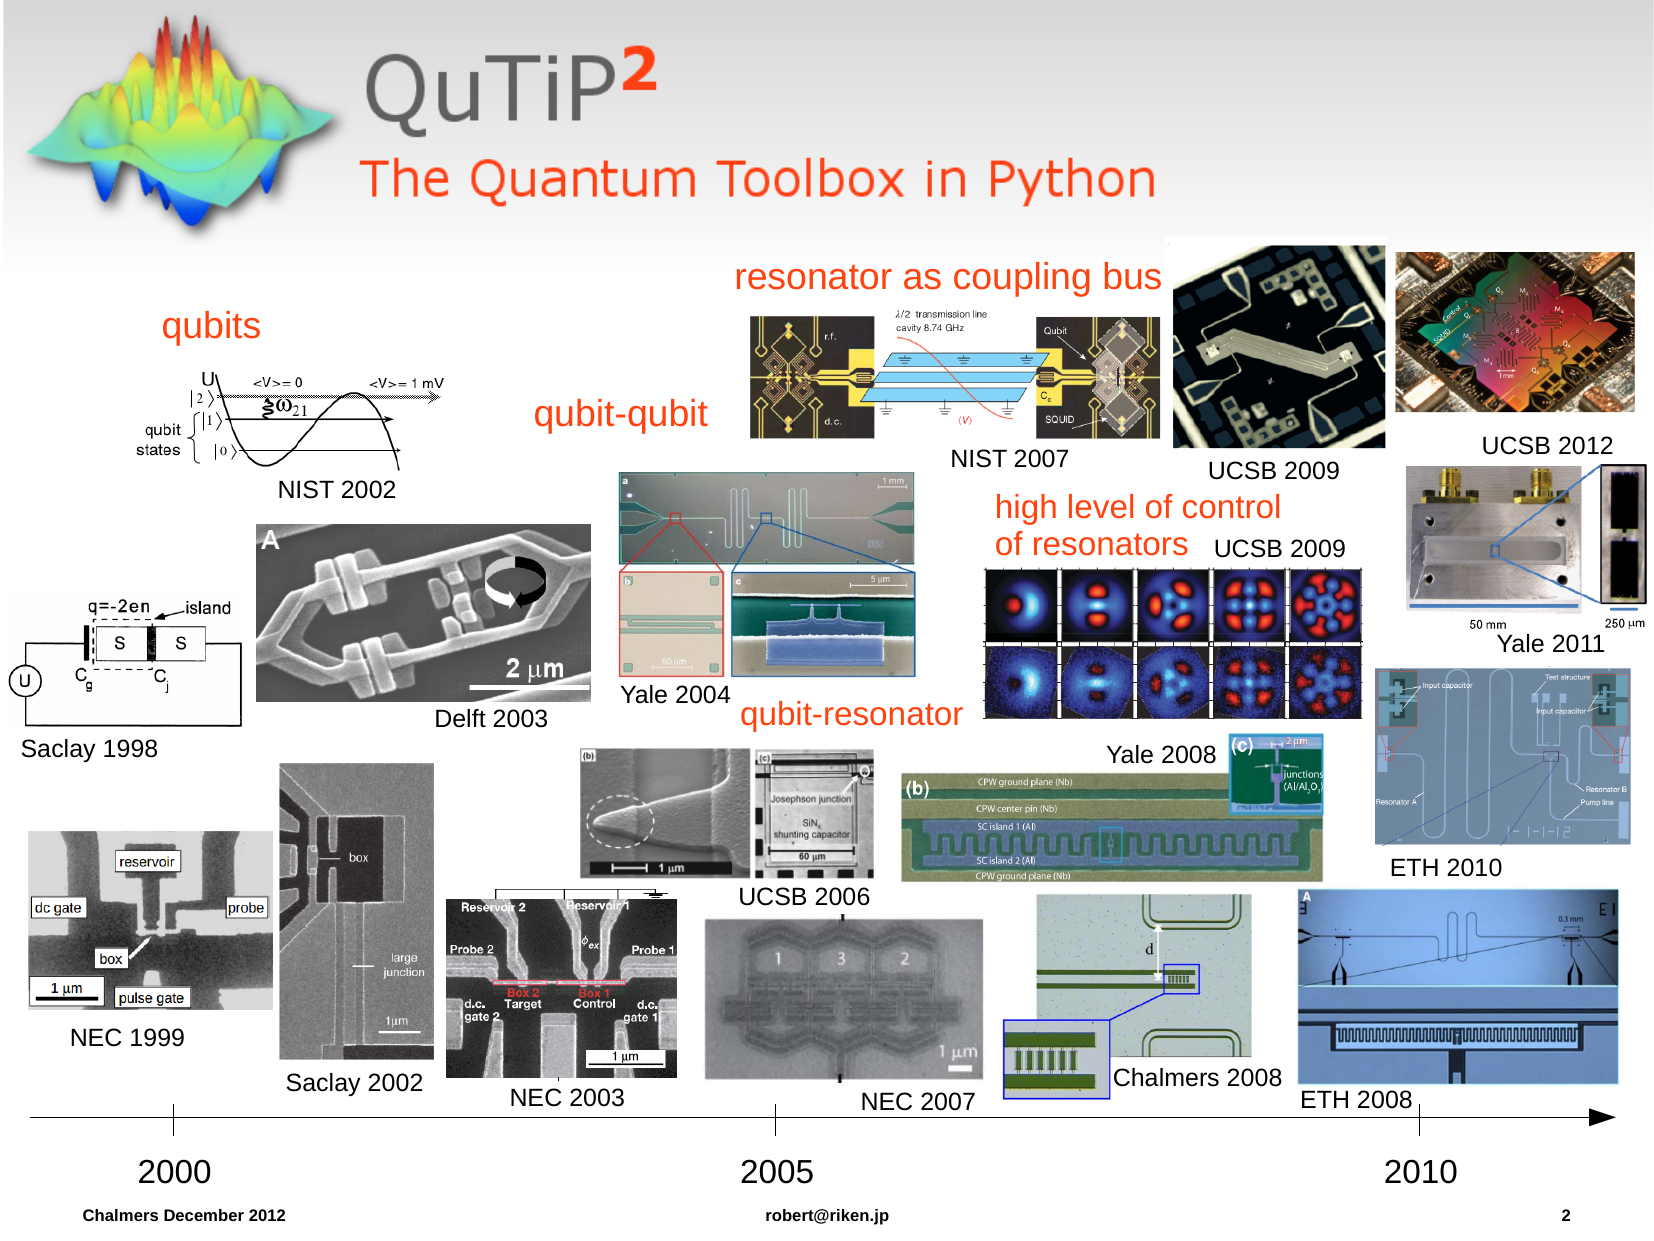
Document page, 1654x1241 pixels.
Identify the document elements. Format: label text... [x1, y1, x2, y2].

picture [26, 828, 274, 1010]
text_box NEC 1999 [55, 1015, 201, 1059]
text_box Saclay 2002 [270, 1061, 439, 1105]
picture [277, 758, 437, 1061]
text_box qubit-resonator [725, 688, 979, 740]
text_box qubits [146, 297, 277, 355]
picture [441, 886, 680, 1081]
text_box 2005 [725, 1146, 830, 1199]
picture [616, 469, 917, 678]
text_box resonator as coupling bus [719, 248, 1178, 306]
text_box NIST 2007 [935, 436, 1085, 480]
picture [256, 524, 591, 702]
picture [6, 595, 244, 729]
text_box Yale 2008 [1091, 733, 1233, 777]
text_box UCSB 2009 [1198, 527, 1362, 571]
text_box Yale 2004 [605, 673, 747, 717]
text_box Chalmers 2008 [1098, 1056, 1298, 1100]
text_box qubit-qubit [518, 385, 723, 443]
picture [577, 745, 877, 882]
text_box Yale 2011 [1481, 622, 1622, 666]
picture [3, 0, 1654, 449]
text_box NIST 2002 [262, 468, 412, 511]
text_box Delft 2003 [419, 689, 573, 742]
text_box ETH 2010 [1374, 846, 1518, 890]
picture [900, 733, 1324, 883]
text_box 2010 [1369, 1146, 1473, 1199]
picture [983, 566, 1363, 719]
text_box high level of control of resonators [979, 481, 1398, 571]
picture [1295, 886, 1620, 1086]
text_box NEC 2007 [845, 1080, 992, 1124]
text_box UCSB 2009 [1193, 449, 1356, 493]
text_box ETH 2008 [1285, 1078, 1429, 1122]
text_box 2000 [123, 1146, 227, 1199]
text_box UCSB 2006 [723, 875, 886, 919]
picture [1373, 666, 1632, 846]
text_box UCSB 2012 [1466, 424, 1629, 468]
text_box Saclay 1998 [5, 727, 174, 771]
text_box NEC 2003 [494, 1076, 641, 1120]
picture [702, 914, 986, 1083]
picture [1398, 461, 1649, 632]
picture [1001, 893, 1252, 1101]
picture [131, 363, 448, 475]
